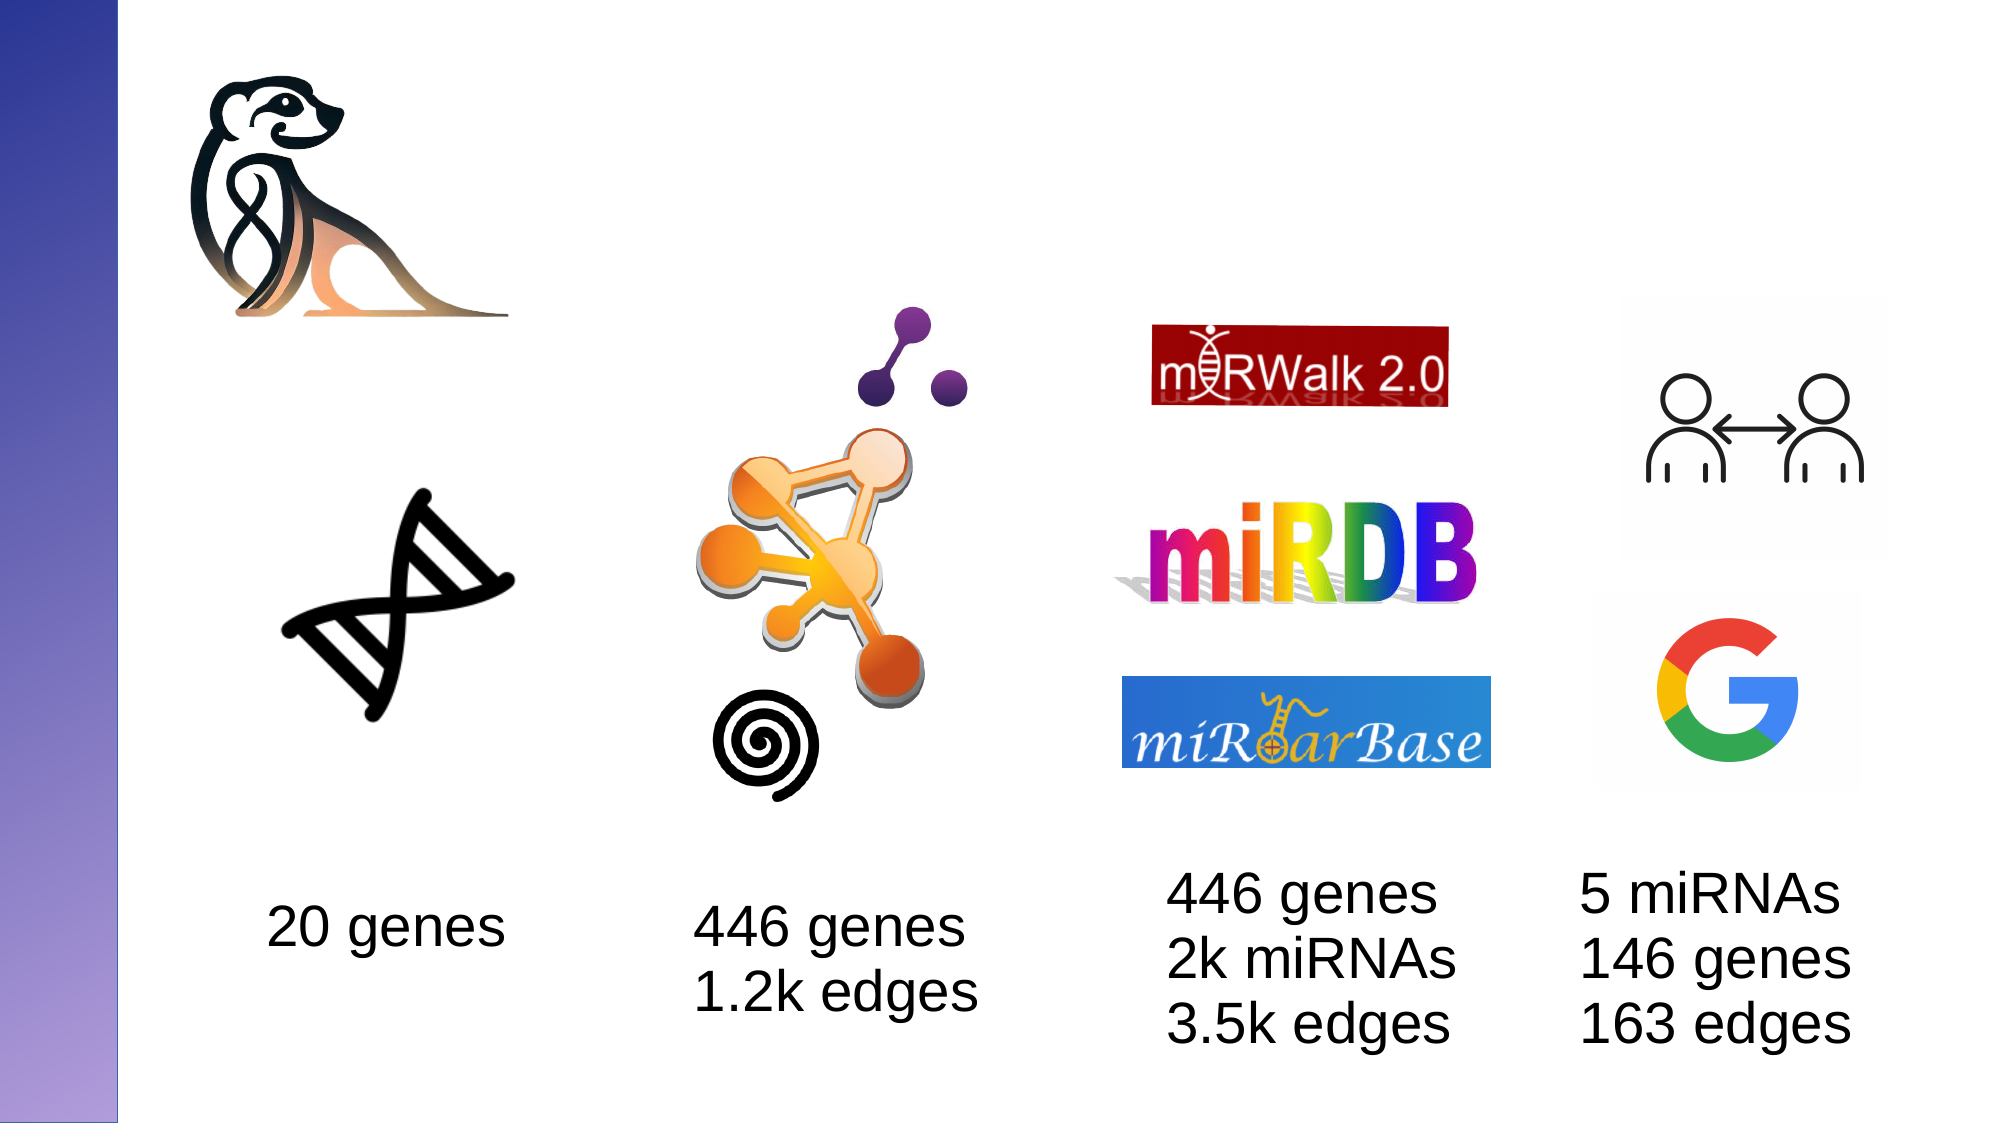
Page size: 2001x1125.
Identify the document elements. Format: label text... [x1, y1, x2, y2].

picture [147, 59, 532, 355]
picture [1113, 501, 1477, 604]
text_box 446 genes 2k miRNAs 3.5k edges [1151, 853, 1506, 1063]
picture [1122, 676, 1491, 768]
picture [669, 265, 1004, 807]
picture [1594, 590, 1861, 790]
text_box 446 genes 1.2k edges [679, 885, 1034, 1044]
text_box 20 genes [251, 885, 532, 1031]
text_box 5 miRNAs 146 genes 163 edges [1564, 853, 1920, 1063]
text_box [0, 0, 118, 1123]
picture [1151, 324, 1449, 407]
picture [1622, 295, 1888, 562]
picture [265, 472, 532, 739]
